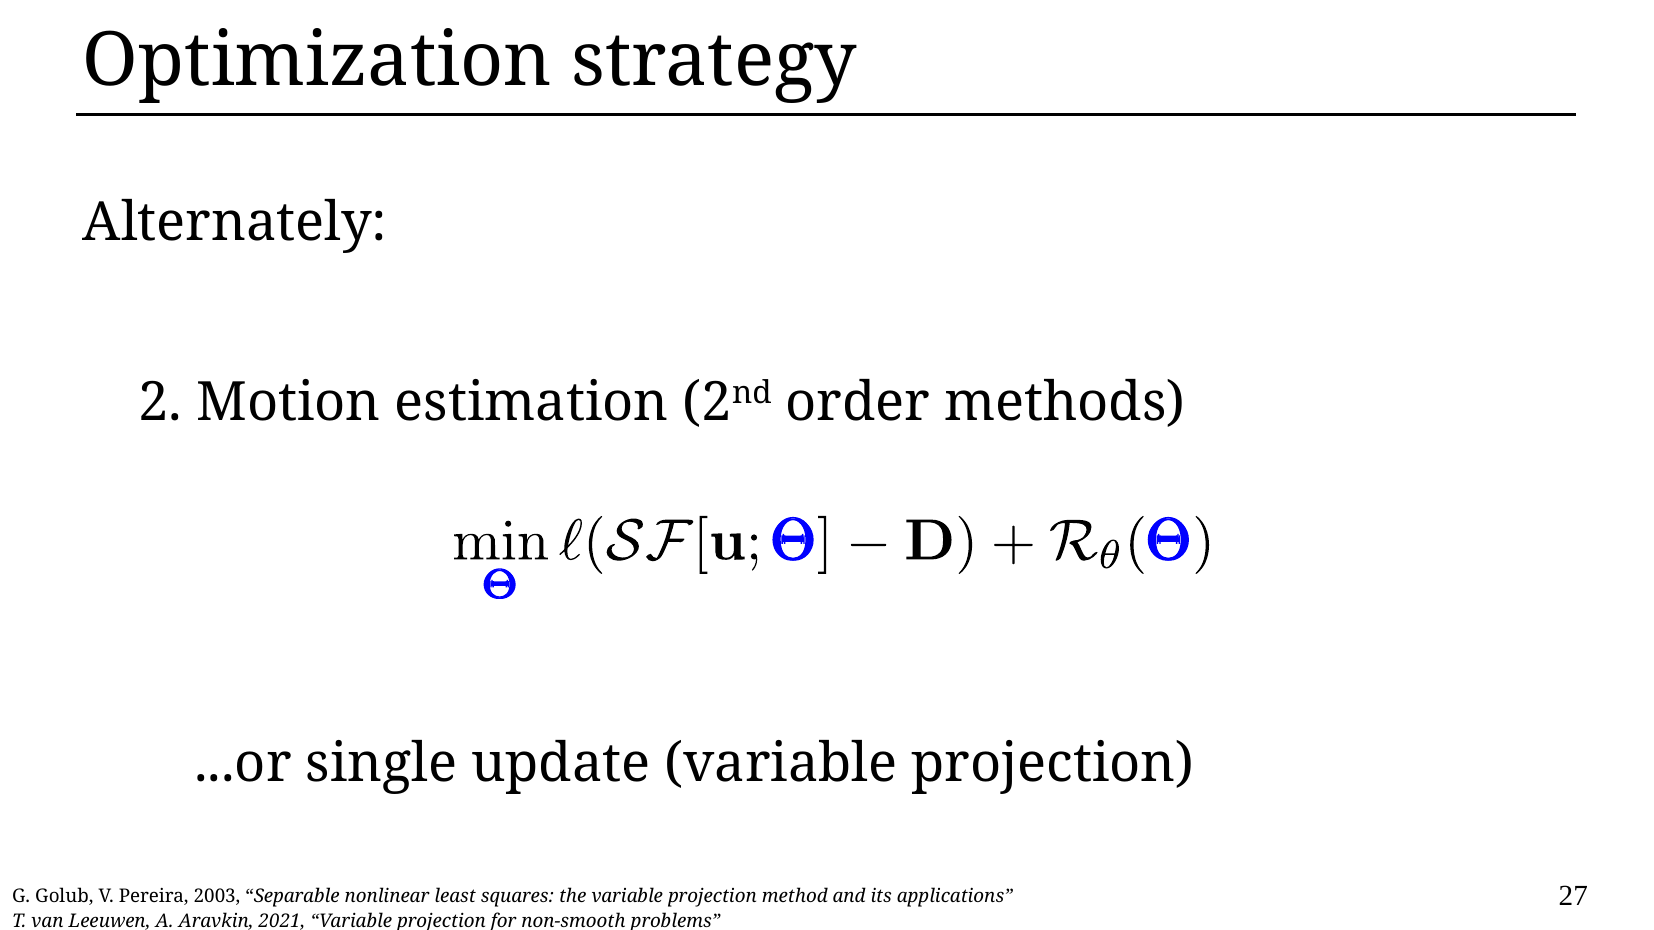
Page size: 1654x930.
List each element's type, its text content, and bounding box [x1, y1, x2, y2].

text_box G. Golub, V. Pereira, 2003, “Separable nonlinear least squares: the variable projection method and its applications” T. van Leeuwen, A. Aravkin, 2021, “Variable projection for non-smooth problems” [0, 874, 1393, 930]
picture [450, 513, 1212, 602]
title Optimization strategy [82, 7, 1571, 105]
list Alternately: 2. Motion estimation (2nd order methods) ...or single update (variable projection) [82, 182, 1571, 813]
